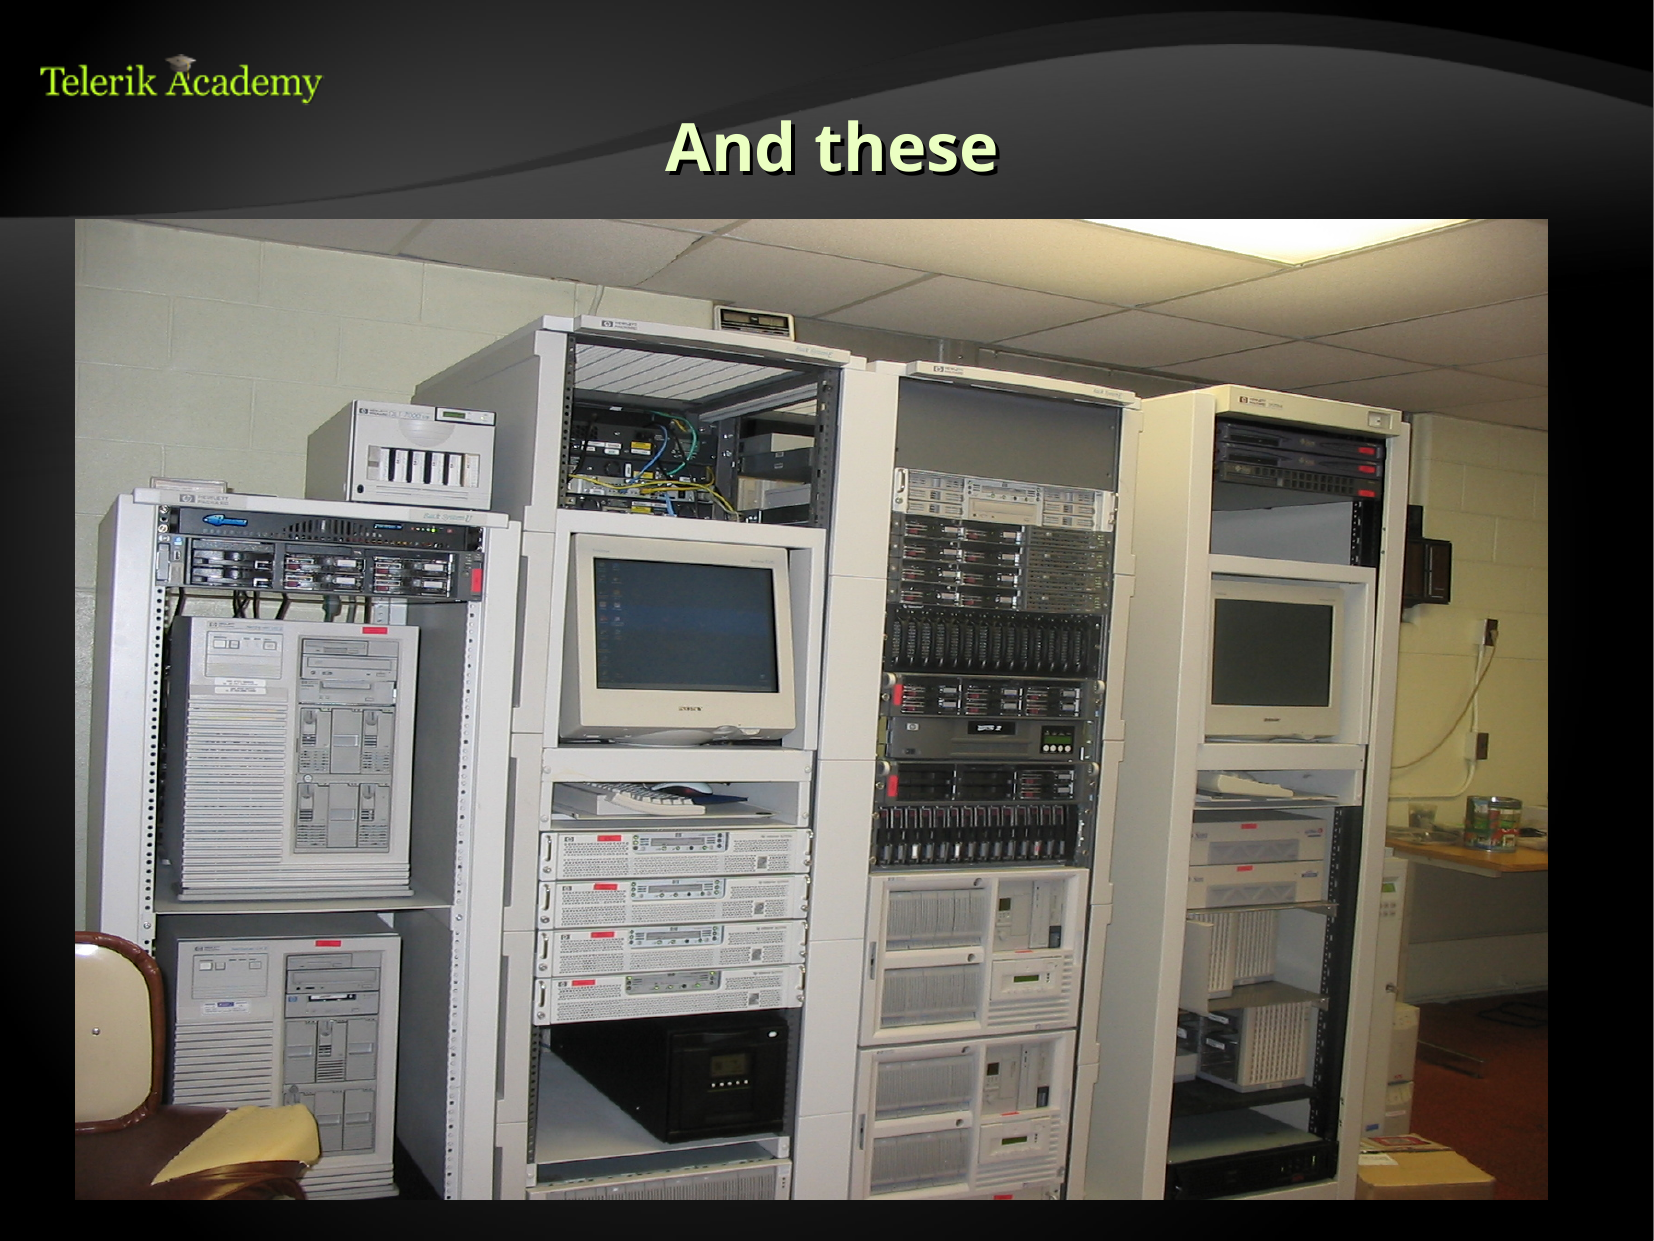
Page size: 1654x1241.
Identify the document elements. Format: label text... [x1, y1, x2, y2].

title And these [45, 30, 1621, 261]
picture [0, 0, 1654, 1241]
